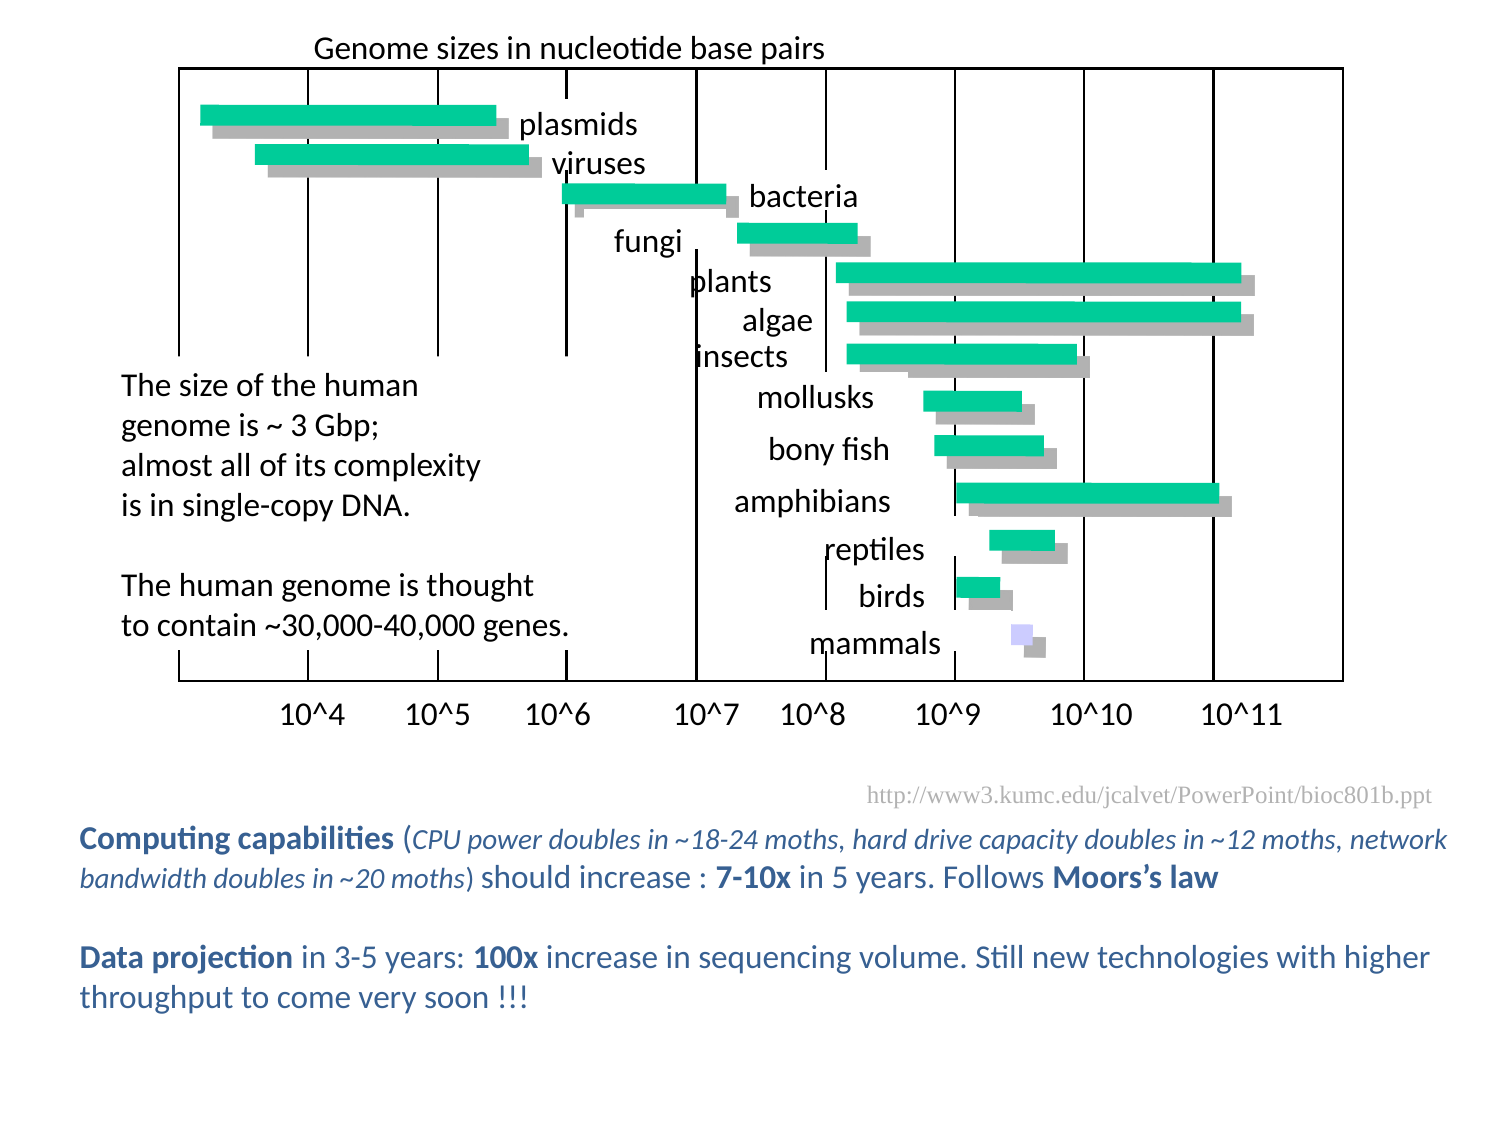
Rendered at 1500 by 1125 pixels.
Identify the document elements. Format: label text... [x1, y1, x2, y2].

text_box 10^9 [900, 684, 1021, 740]
text_box bony fish [754, 419, 905, 472]
text_box 10^7 [658, 684, 780, 740]
text_box [530, 149, 537, 157]
text_box 10^4 [264, 684, 390, 740]
text_box reptiles [809, 519, 978, 574]
text_box algae [727, 291, 828, 327]
text_box insects [681, 327, 840, 382]
text_box 10^6 [510, 684, 631, 740]
text_box Computing capabilities (CPU power doubles in ~18-24 moths, hard drive capacity doubles in ~12 moths, network bandwidth doubles in ~20 moths) should increase : 7-10x in 5 years. Follows Moors’s law Data projection in 3-5 years: 100x increase in sequencing volume. Still new technologies with higher throughput to come very soon !!! [64, 808, 1500, 1041]
text_box [179, 68, 1344, 681]
text_box 10^10 [1035, 684, 1186, 740]
text_box fungi [600, 212, 732, 267]
text_box The size of the human genome is ~ 3 Gbp; almost all of its complexity is in single-copy DNA. The human genome is thought to contain ~30,000-40,000 genes. [107, 356, 682, 650]
text_box mollusks [742, 368, 912, 414]
text_box [732, 218, 749, 252]
text_box plasmids [504, 94, 676, 149]
text_box bacteria [734, 167, 916, 222]
text_box amphibians [720, 472, 949, 527]
text_box http://www3.kumc.edu/jcalvet/PowerPoint/bioc801b.ppt [852, 771, 1500, 808]
text_box plants [674, 252, 837, 307]
text_box viruses [537, 133, 681, 189]
text_box Genome sizes in nucleotide base pairs [299, 18, 1092, 73]
text_box 10^5 [390, 684, 510, 740]
text_box mammals [794, 614, 1002, 669]
text_box birds [844, 566, 951, 611]
text_box 10^11 [1186, 684, 1350, 740]
text_box 10^8 [780, 684, 900, 740]
